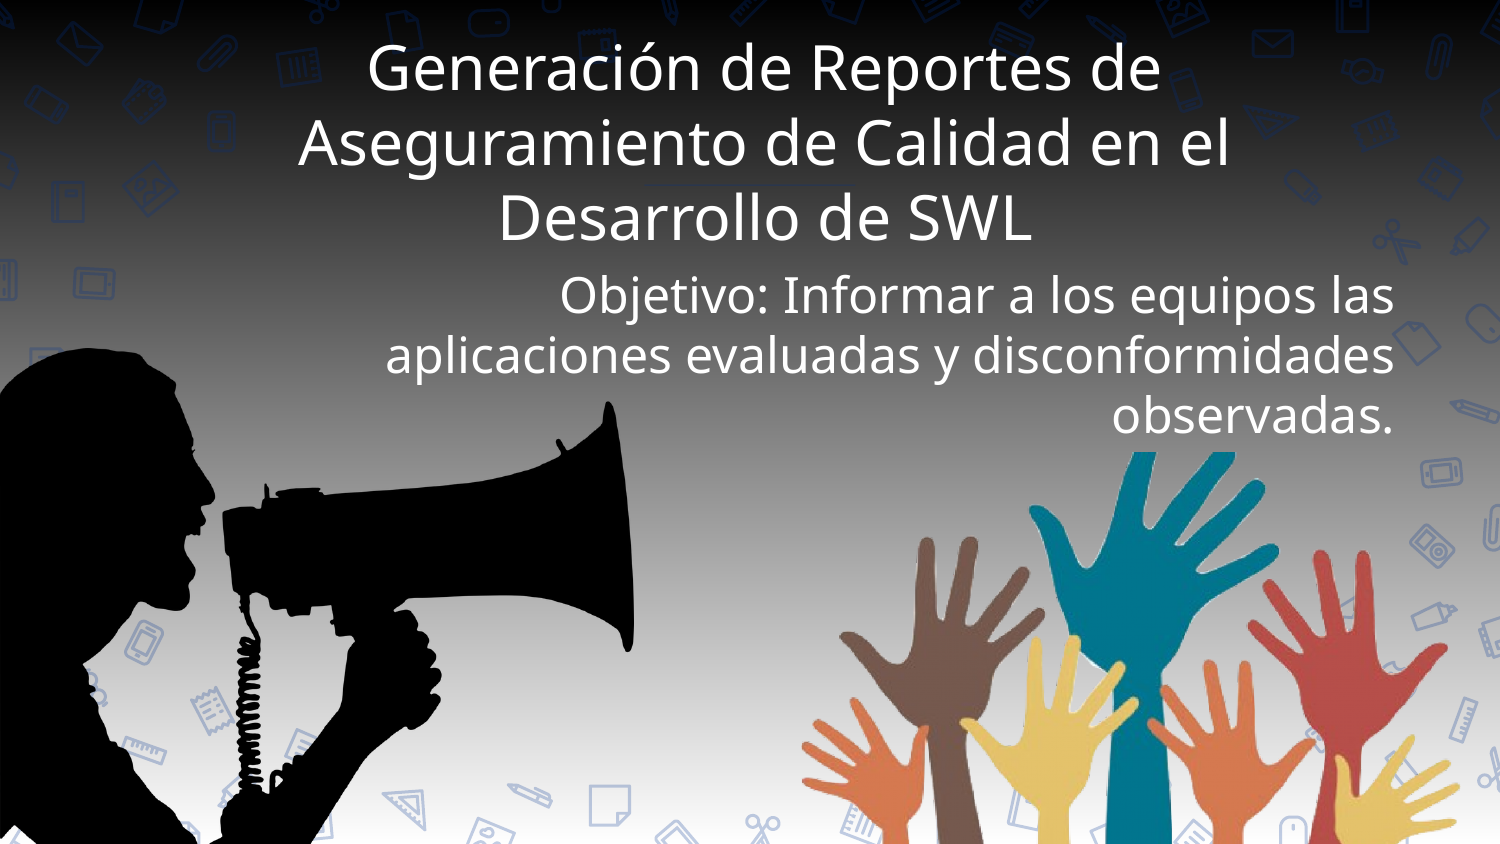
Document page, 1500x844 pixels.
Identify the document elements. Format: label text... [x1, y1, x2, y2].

picture [789, 452, 1489, 844]
title Generación de Reportes de Aseguramiento de Calidad en el Desarrollo de SWL [139, 110, 1392, 268]
picture [0, 348, 634, 844]
list Objetivo: Informar a los equipos las aplicaciones evaluadas y disconformidades observadas. [276, 248, 1411, 453]
